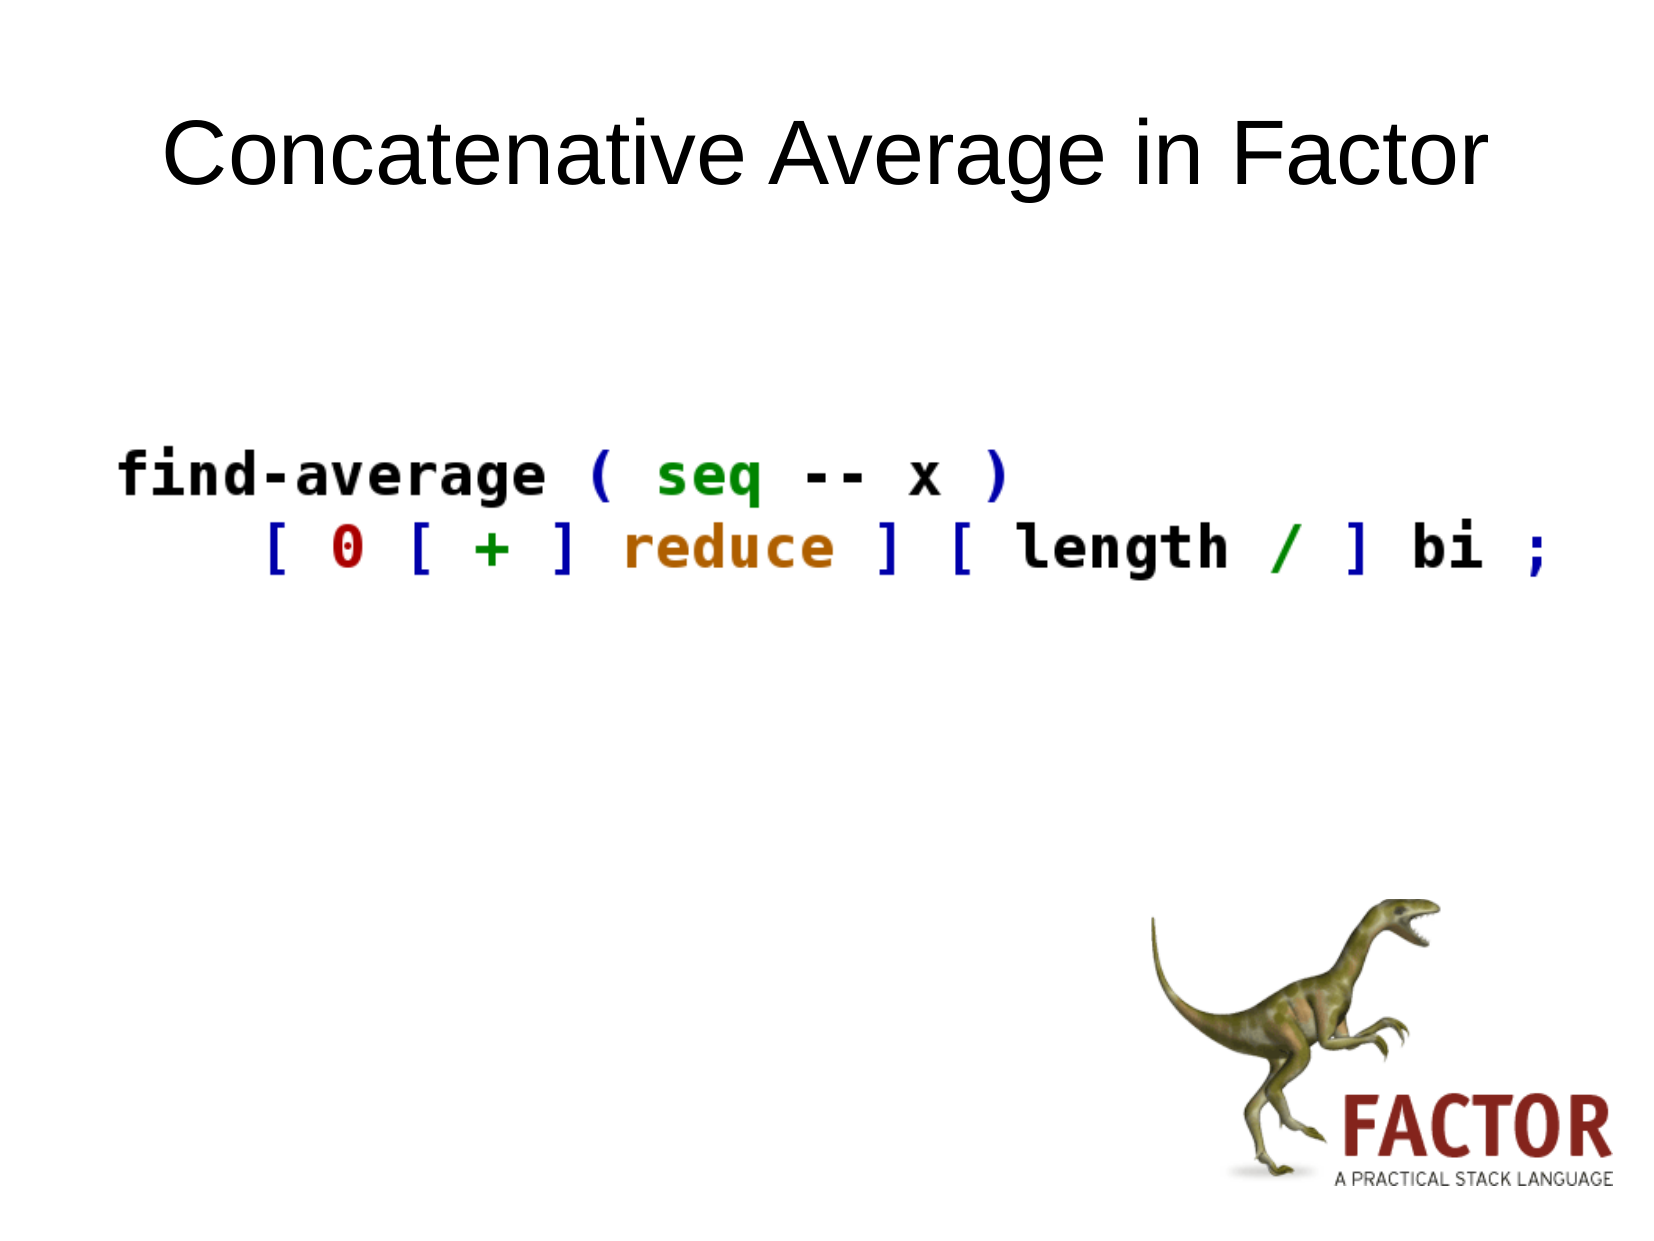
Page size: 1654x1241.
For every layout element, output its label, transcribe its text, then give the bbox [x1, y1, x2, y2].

title Concatenative Average in Factor [82, 56, 1571, 250]
picture [112, 441, 1549, 588]
picture [1151, 899, 1613, 1186]
